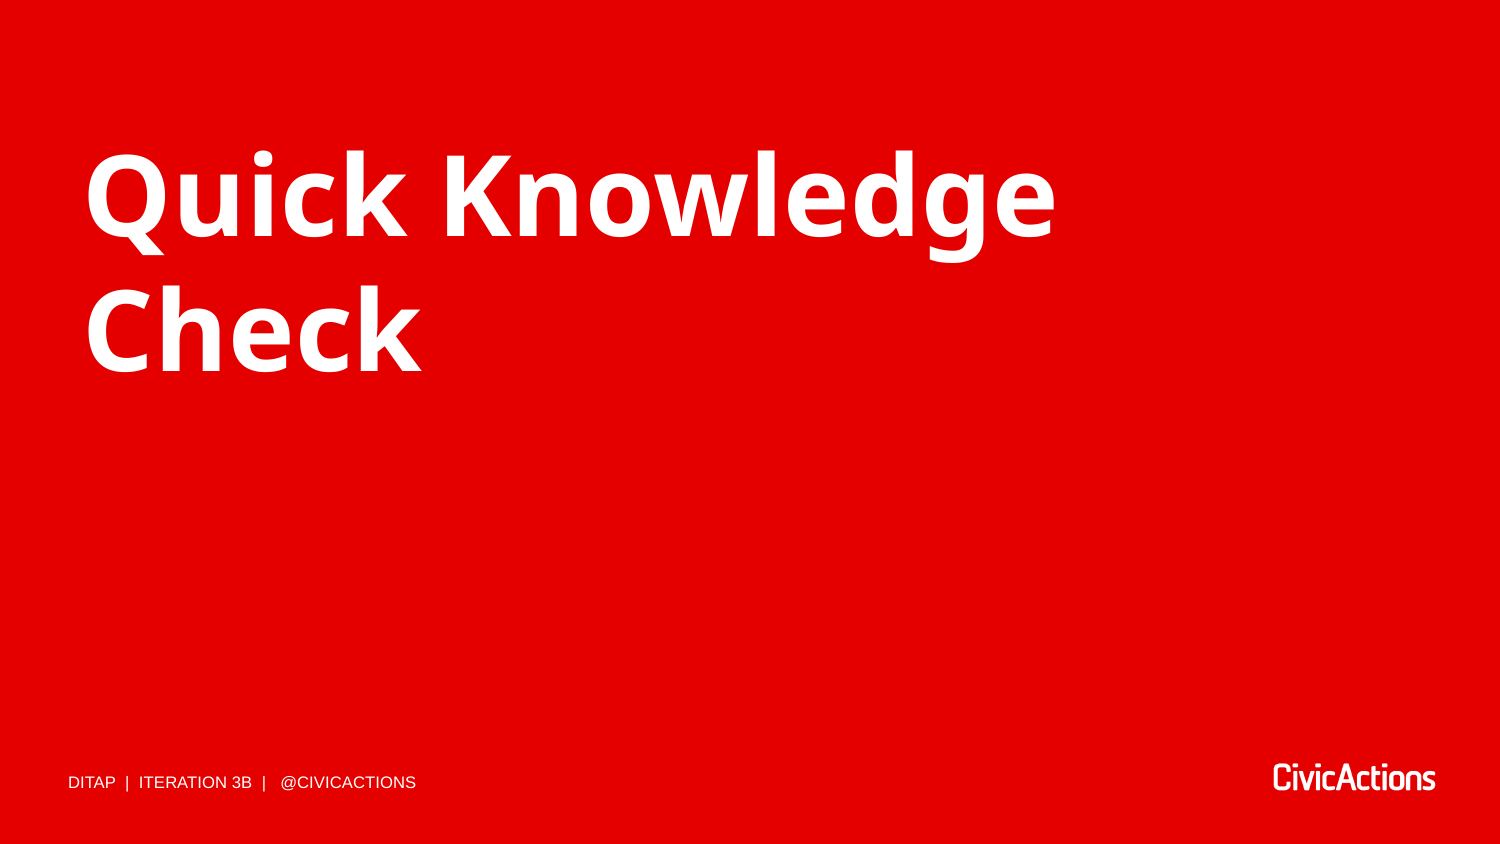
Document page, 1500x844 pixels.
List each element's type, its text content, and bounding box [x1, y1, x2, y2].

picture [1271, 758, 1438, 795]
title Quick Knowledge Check [73, 114, 1354, 705]
